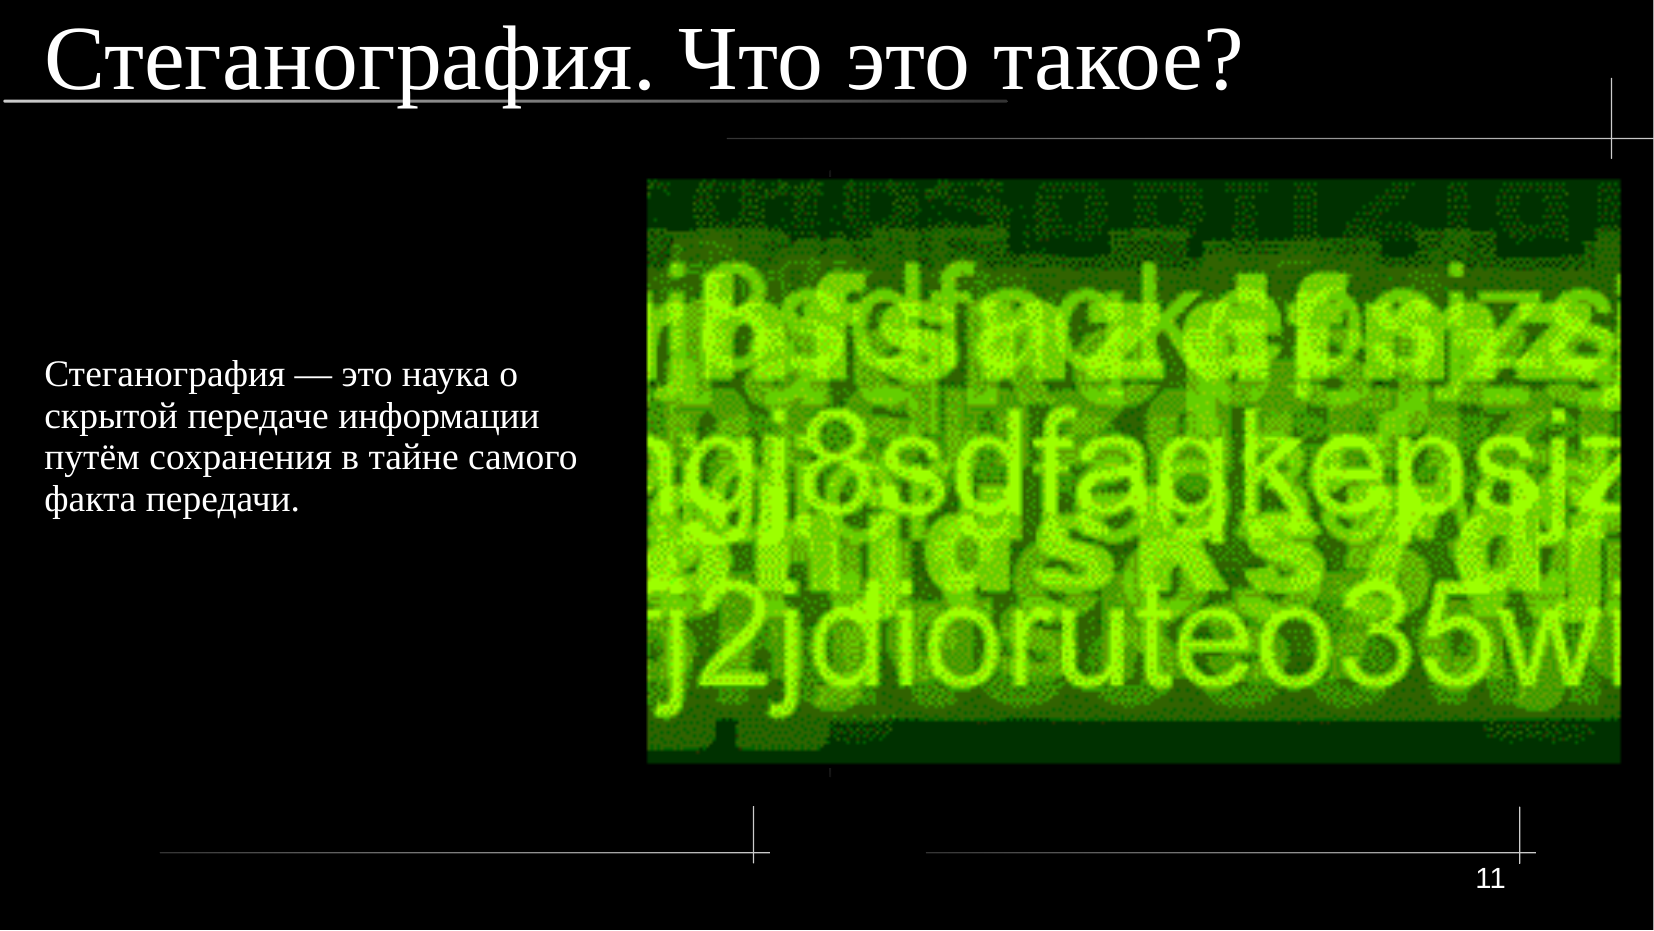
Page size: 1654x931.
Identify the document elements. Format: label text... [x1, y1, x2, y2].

text_box Стеганография — это наука о скрытой передаче информации путём сохранения в тайне самого факта передачи. [29, 345, 621, 384]
picture [645, 177, 1625, 768]
text_box Стеганография. Что это такое? [29, 0, 1625, 218]
